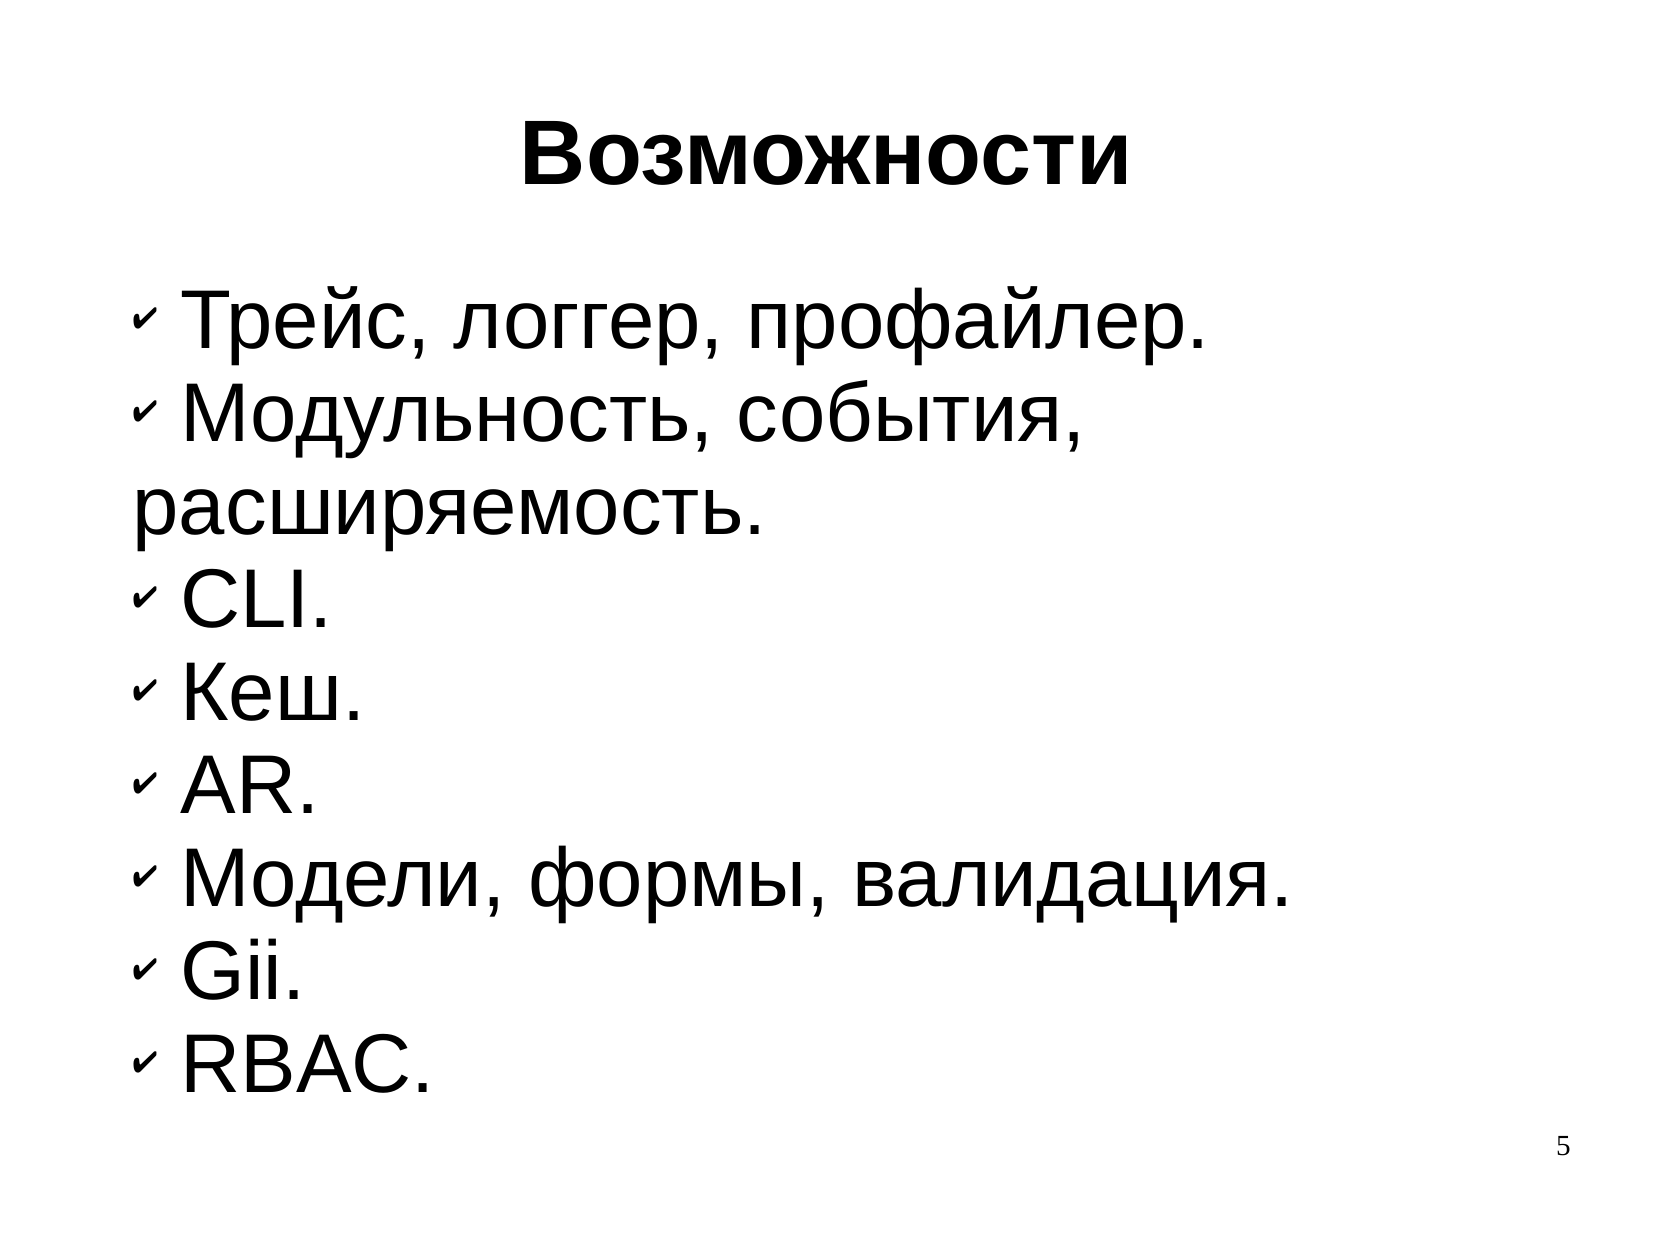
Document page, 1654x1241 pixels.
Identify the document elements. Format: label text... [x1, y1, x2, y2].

text_box Трейс, логгер, профайлер. Модульность, события, расширяемость. CLI. Кеш. AR. Модели, формы, валидация. Gii. RBAC. [118, 265, 1595, 1118]
title Возможности [82, 56, 1571, 250]
